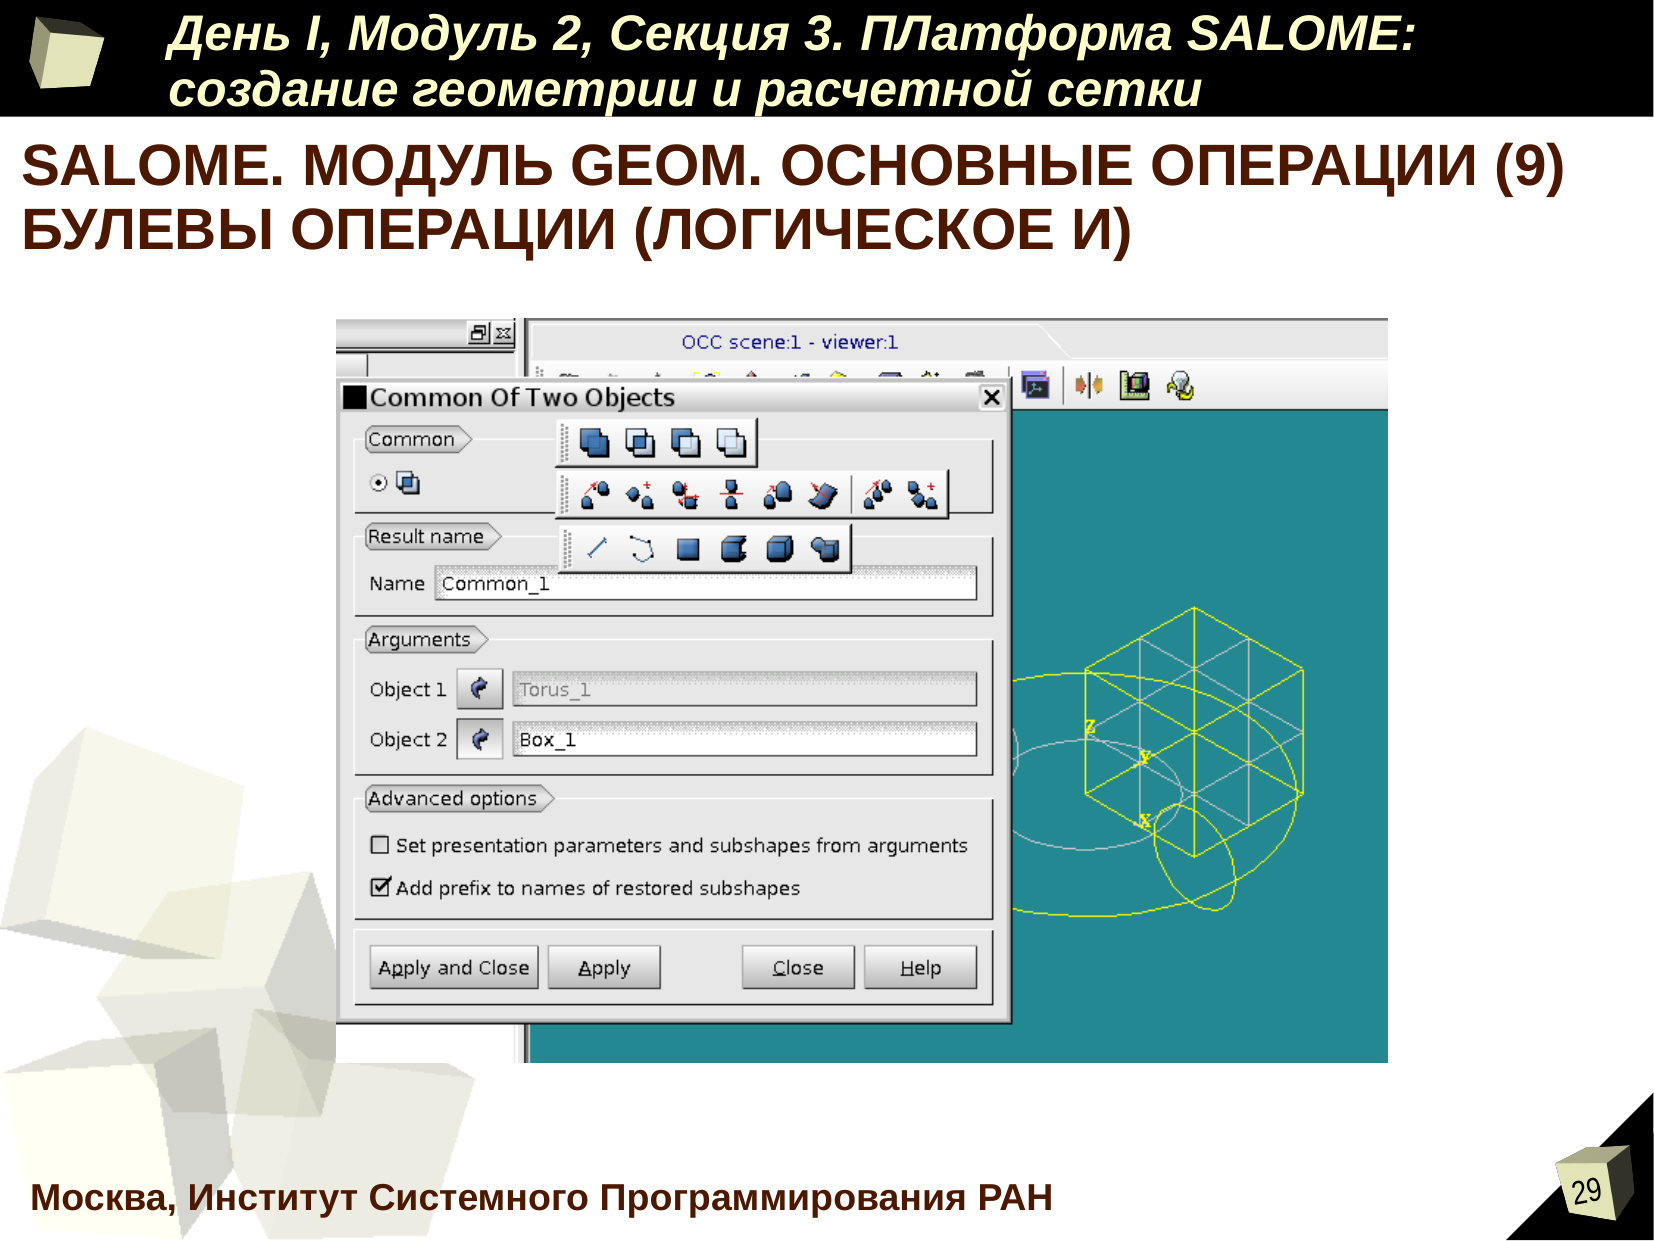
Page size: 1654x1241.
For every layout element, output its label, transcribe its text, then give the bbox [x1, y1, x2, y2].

picture [0, 318, 1388, 1241]
text_box SALOME. МОДУЛЬ GEOM. ОСНОВНЫЕ ОПЕРАЦИИ (9) БУЛЕВЫ ОПЕРАЦИИ (ЛОГИЧЕСКОЕ И) [6, 124, 1582, 270]
picture [464, 1193, 472, 1198]
